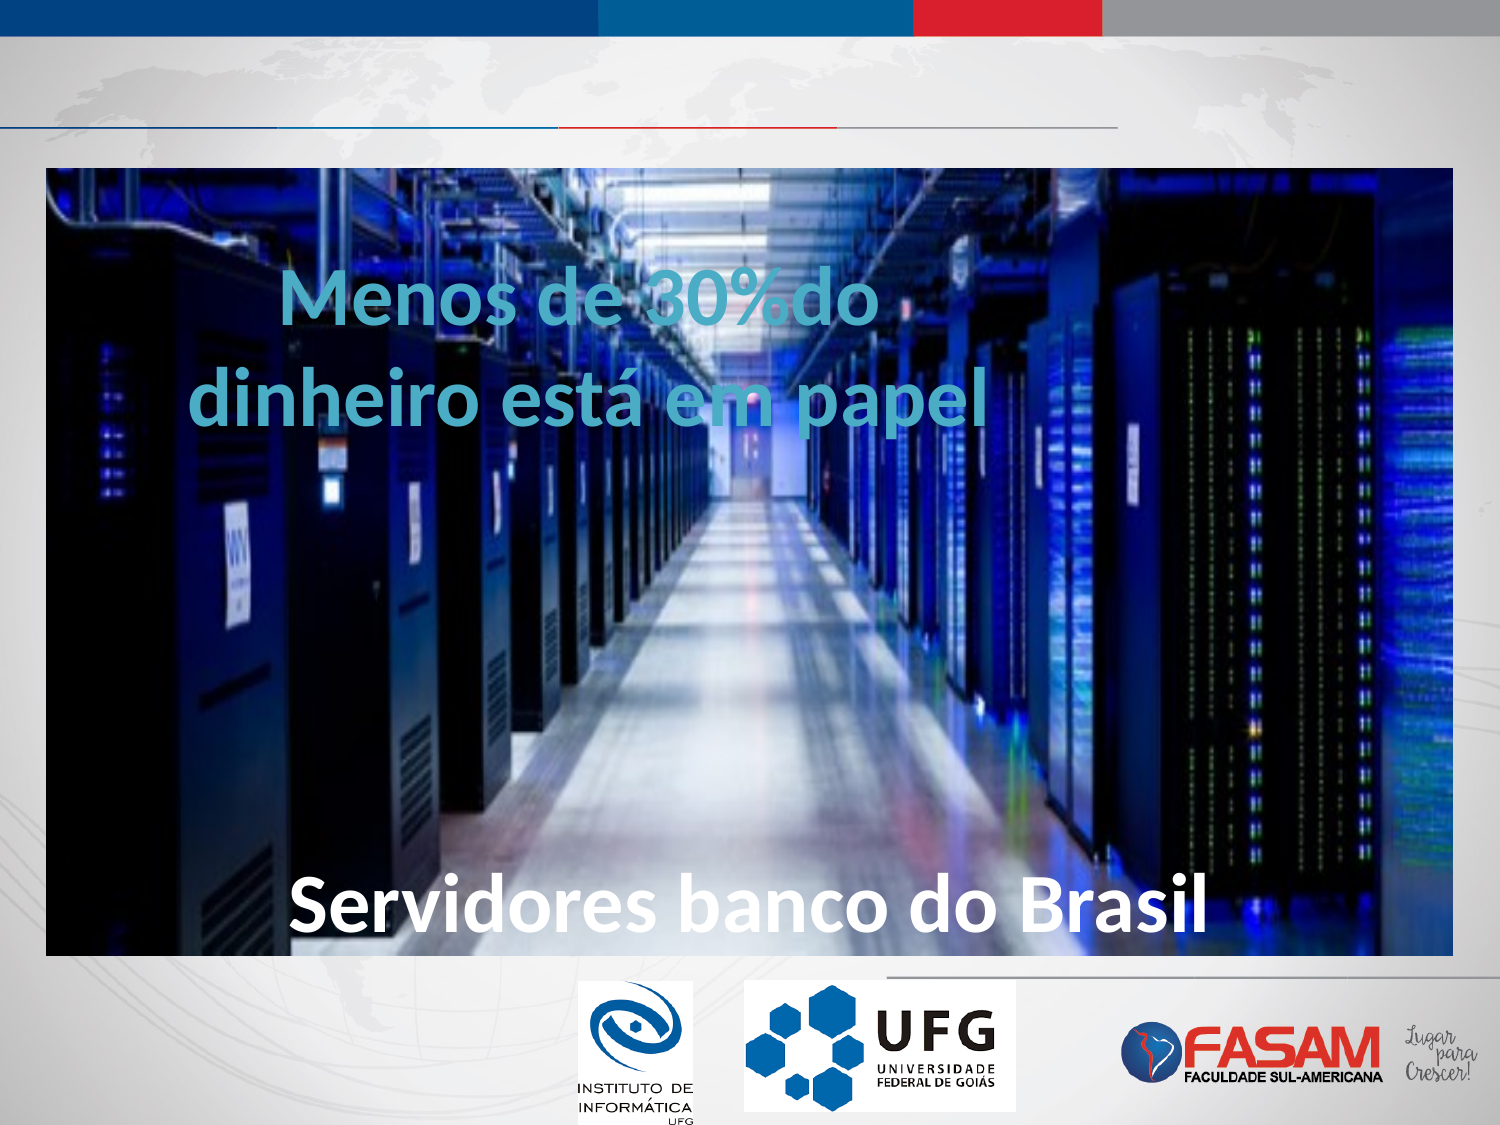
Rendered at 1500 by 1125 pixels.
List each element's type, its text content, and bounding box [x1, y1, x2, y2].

text_box Menos de 30%do dinheiro está em papel [156, 235, 1003, 449]
text_box Servidores banco do Brasil [277, 842, 1223, 955]
picture [0, 0, 1500, 1125]
